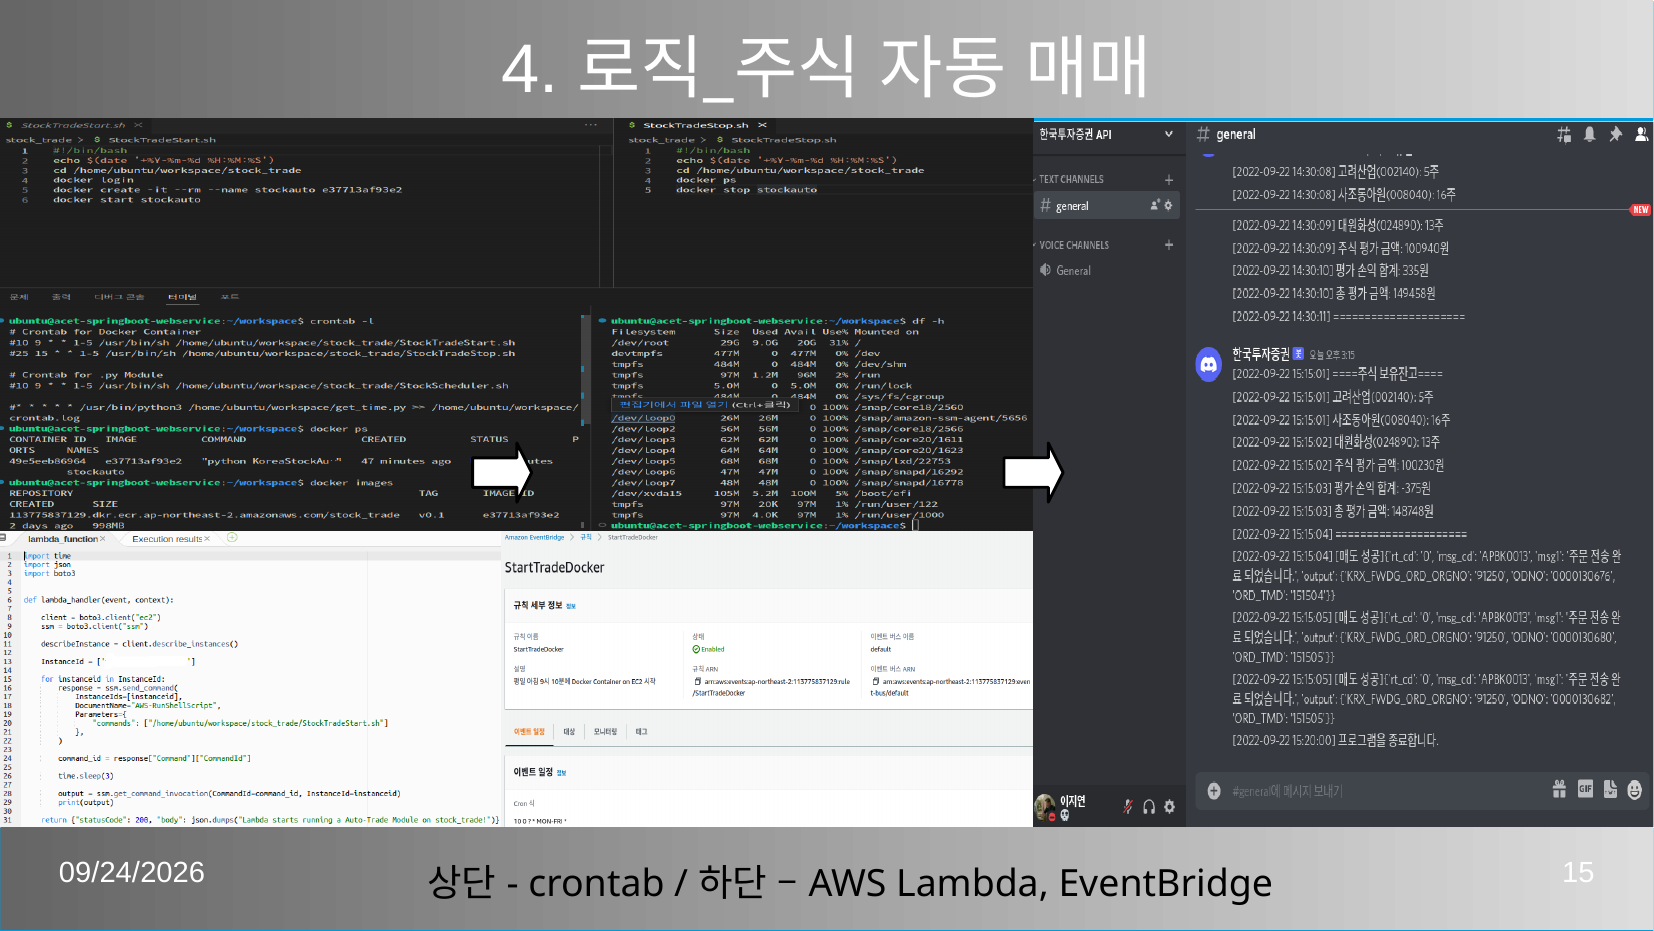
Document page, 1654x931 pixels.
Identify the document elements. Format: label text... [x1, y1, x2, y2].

text_box [1003, 442, 1064, 503]
text_box [472, 443, 532, 503]
text_box 상단 - crontab / 하단 – AWS Lambda, EventBridge [230, 850, 1471, 910]
title 4. 로직_주식 자동 매매 [58, 22, 1595, 104]
picture [0, 118, 1654, 827]
